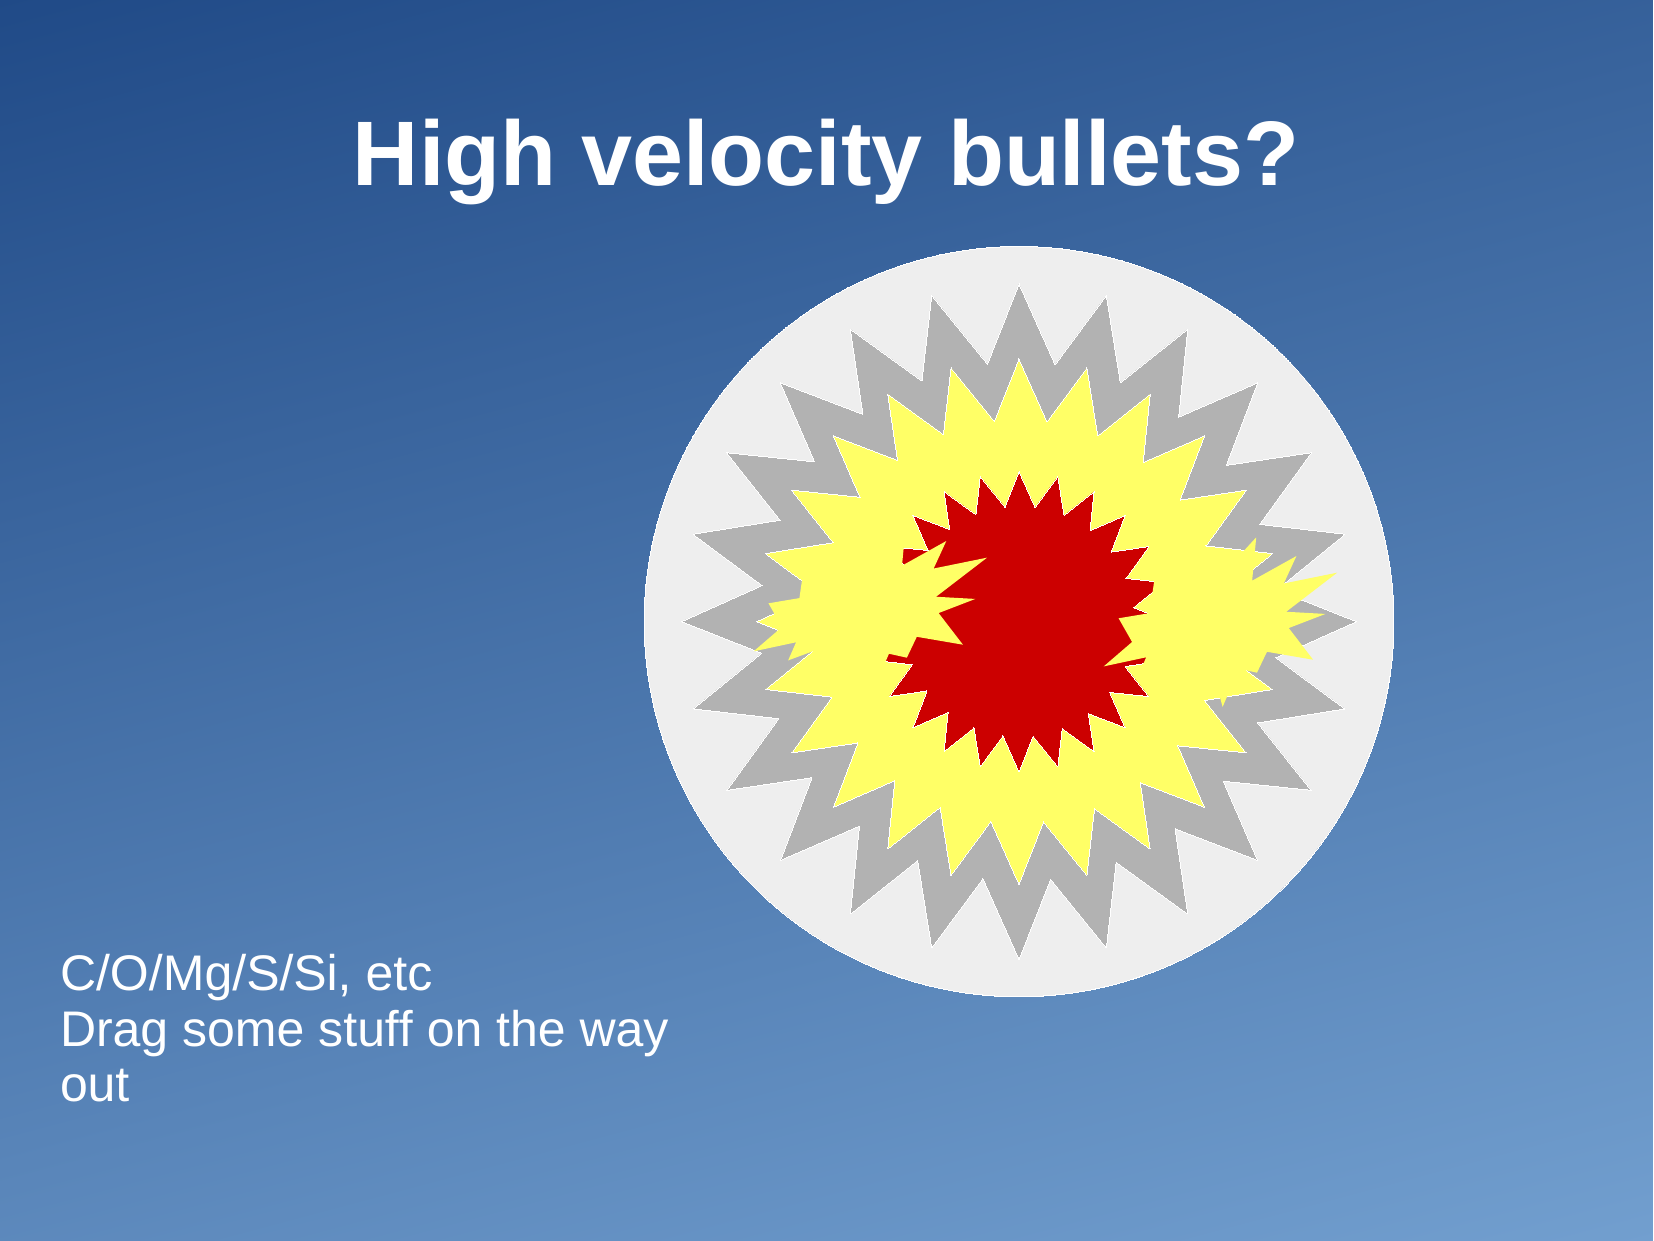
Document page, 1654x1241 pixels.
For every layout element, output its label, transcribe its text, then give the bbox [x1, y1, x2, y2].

text_box C/O/Mg/S/Si, etc Drag some stuff on the way out [60, 945, 706, 1113]
text_box [644, 257, 1394, 997]
title High velocity bullets? [82, 49, 1571, 257]
